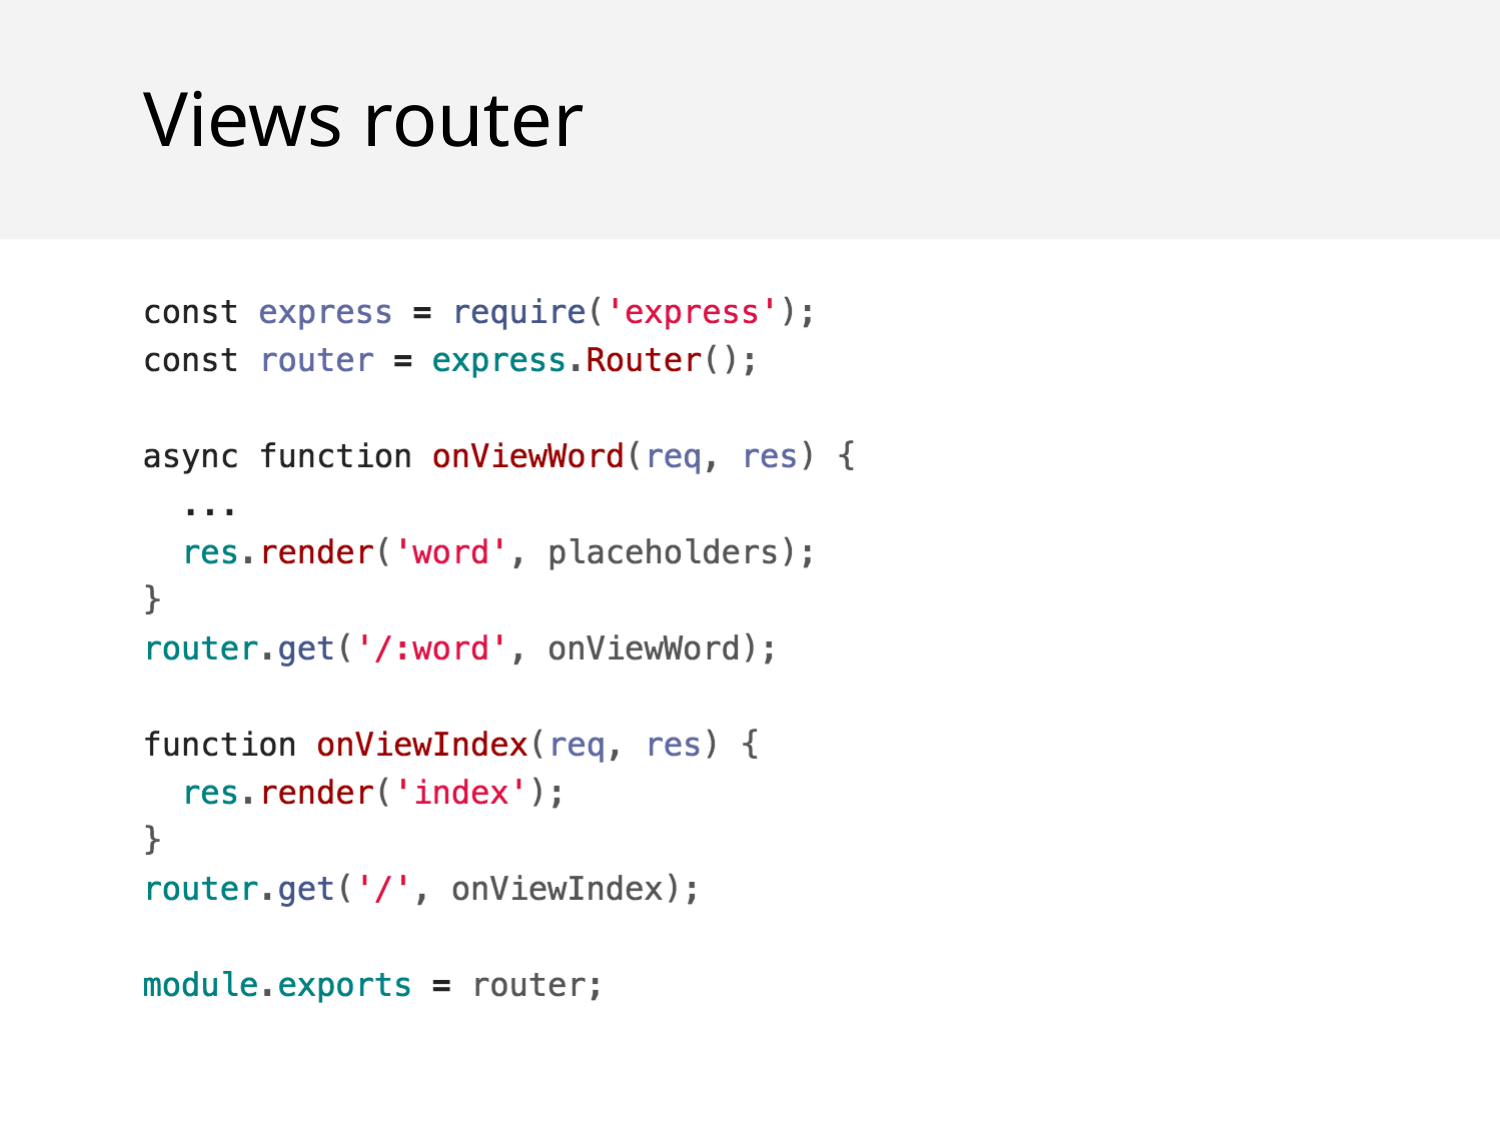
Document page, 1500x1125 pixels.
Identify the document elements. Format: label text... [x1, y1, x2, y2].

title Views router [128, 56, 1372, 183]
picture [128, 289, 957, 1026]
